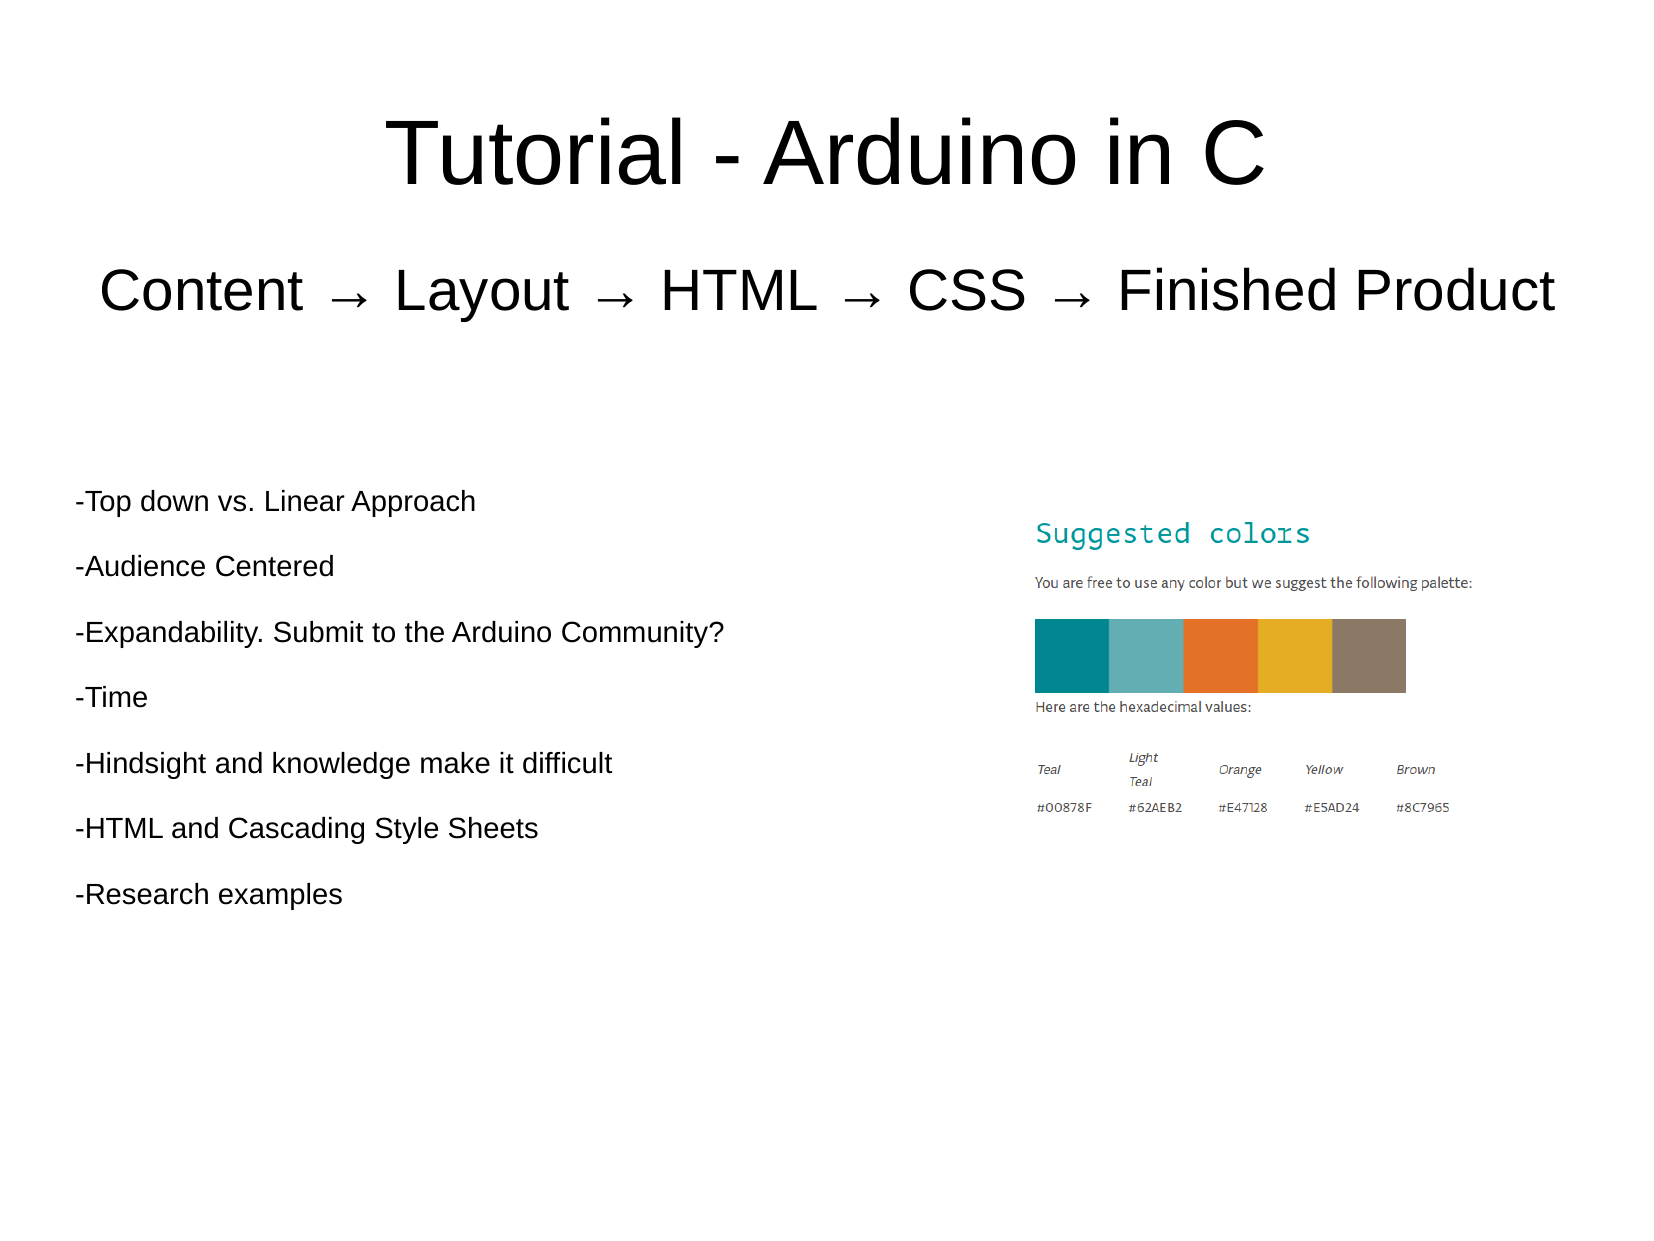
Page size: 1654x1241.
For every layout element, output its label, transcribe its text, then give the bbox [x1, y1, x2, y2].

picture [1019, 494, 1486, 836]
text_box Content → Layout → HTML → CSS → Finished Product [85, 255, 1571, 391]
title Tutorial - Arduino in C [82, 49, 1571, 257]
subtitle -Top down vs. Linear Approach -Audience Centered -Expandability. Submit to the Arduino Community? -Time -Hindsight and knowledge make it difficult -HTML and Cascading Style Sheets -Research examples [75, 390, 1576, 1006]
